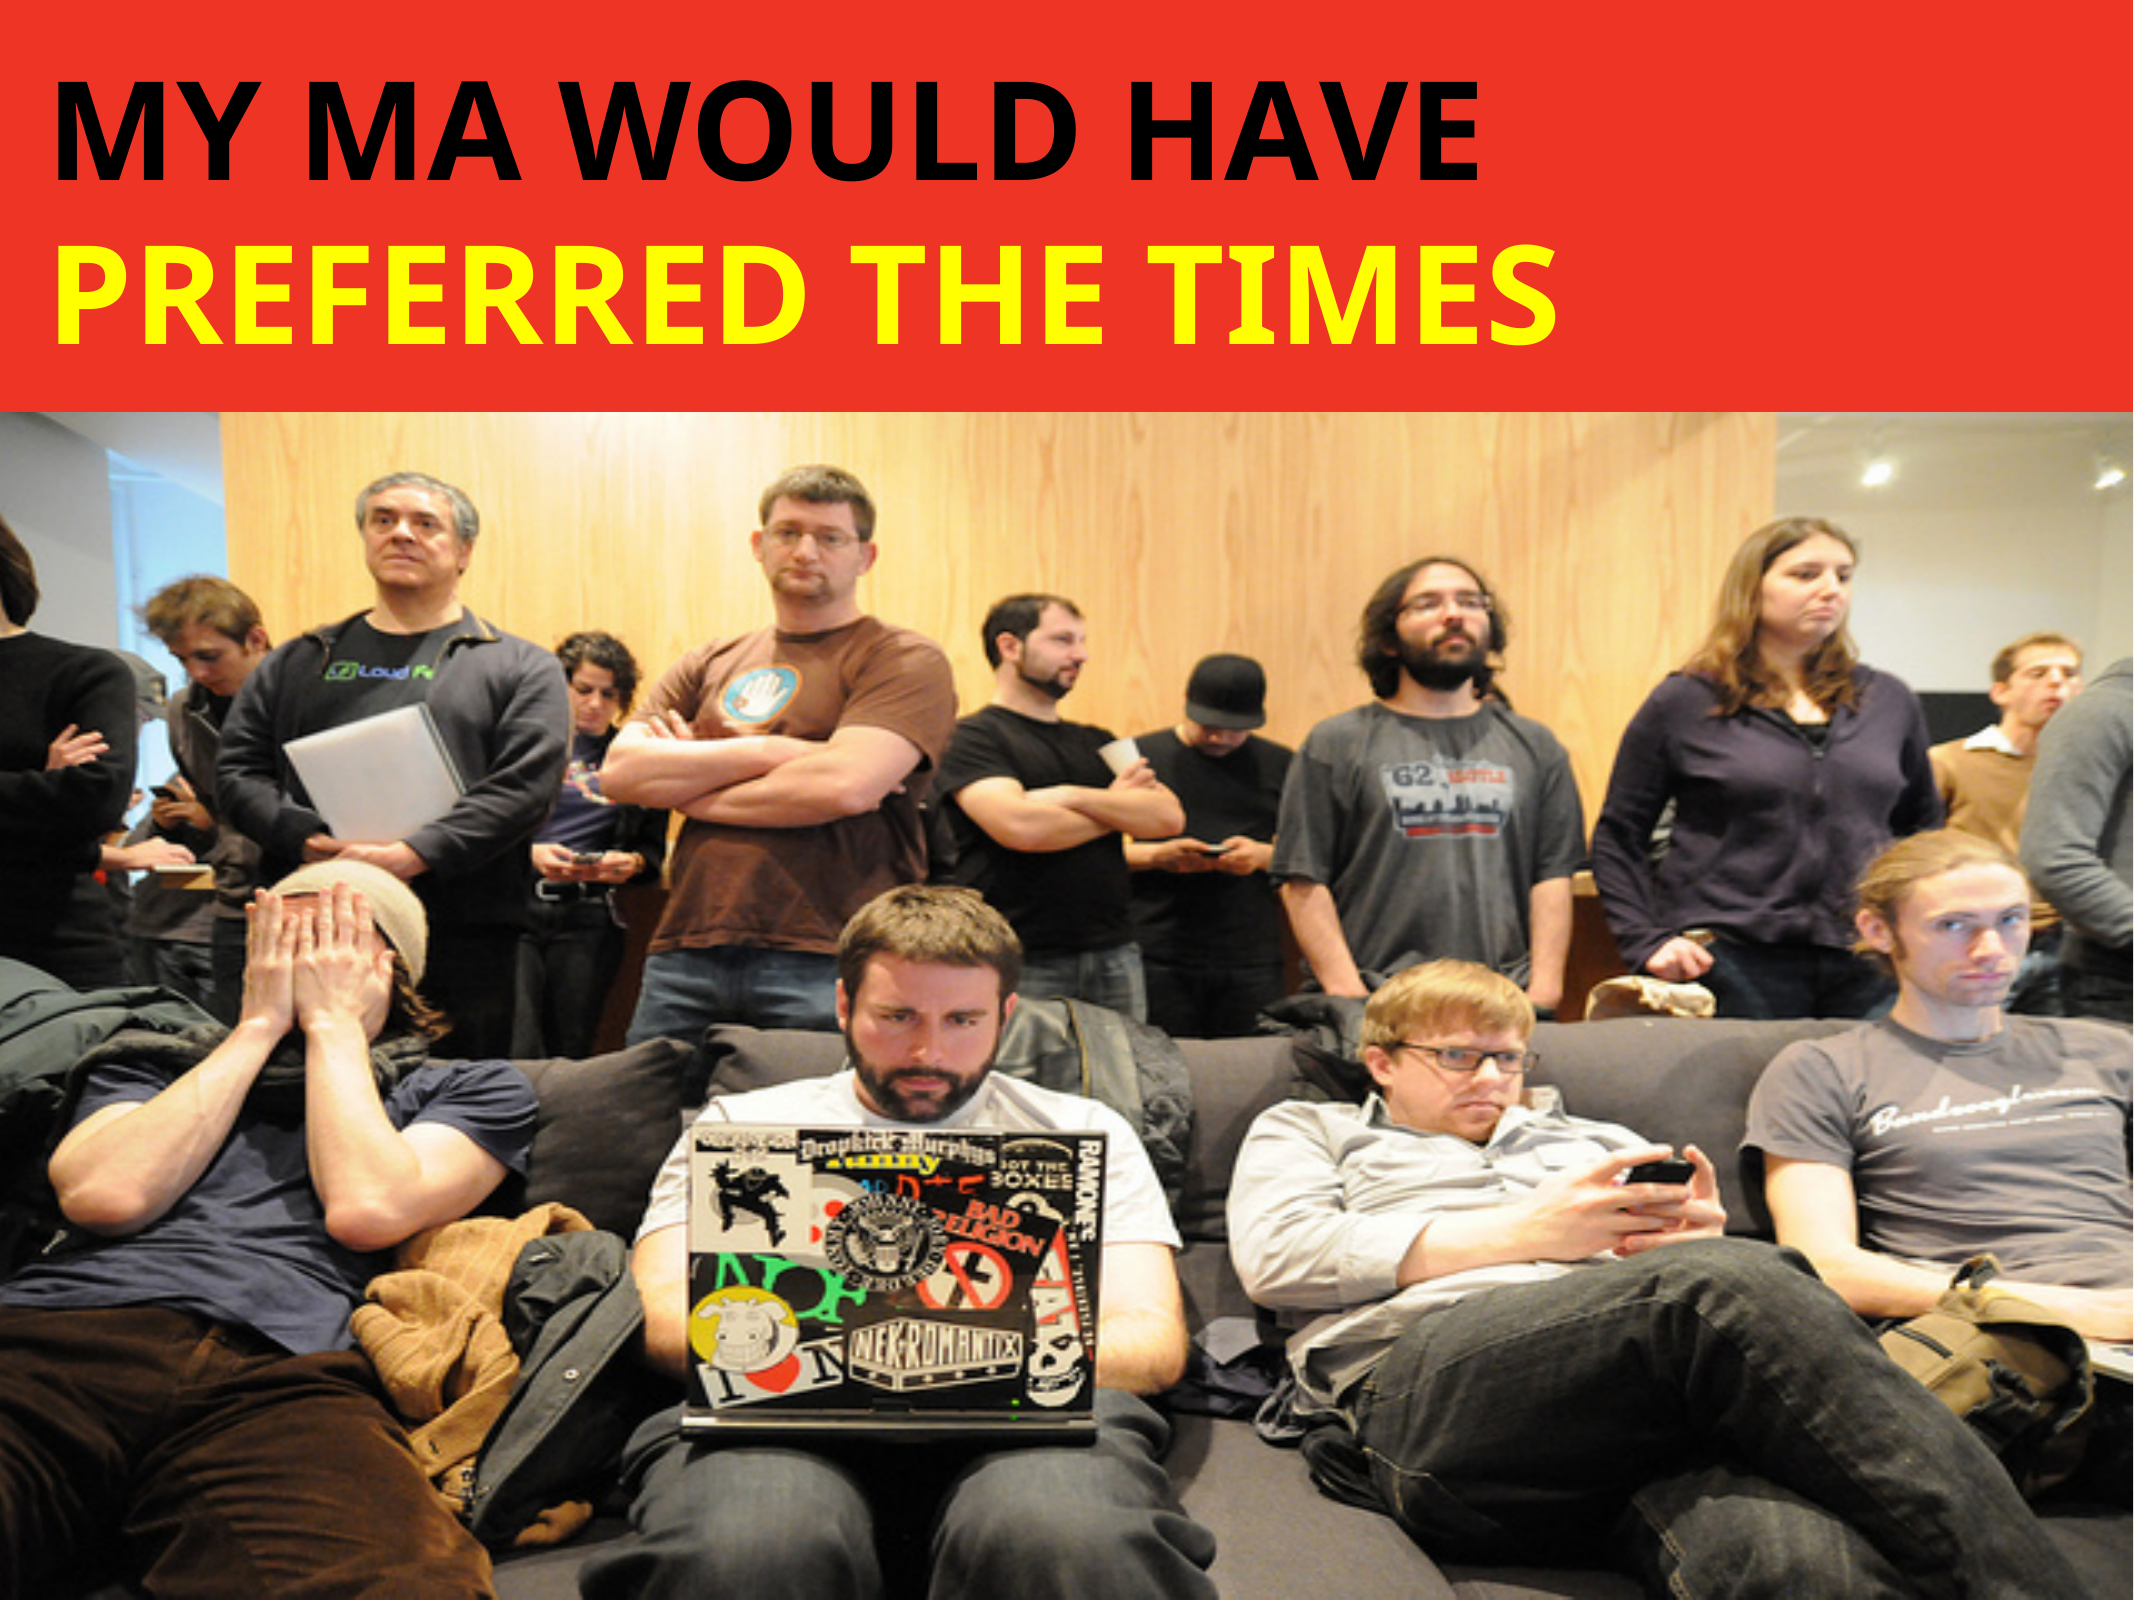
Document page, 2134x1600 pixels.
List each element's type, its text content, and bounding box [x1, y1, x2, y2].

picture [0, 412, 2134, 1600]
text_box MY MA WOULD HAVE PREFERRED THE TIMES [37, 42, 2129, 412]
